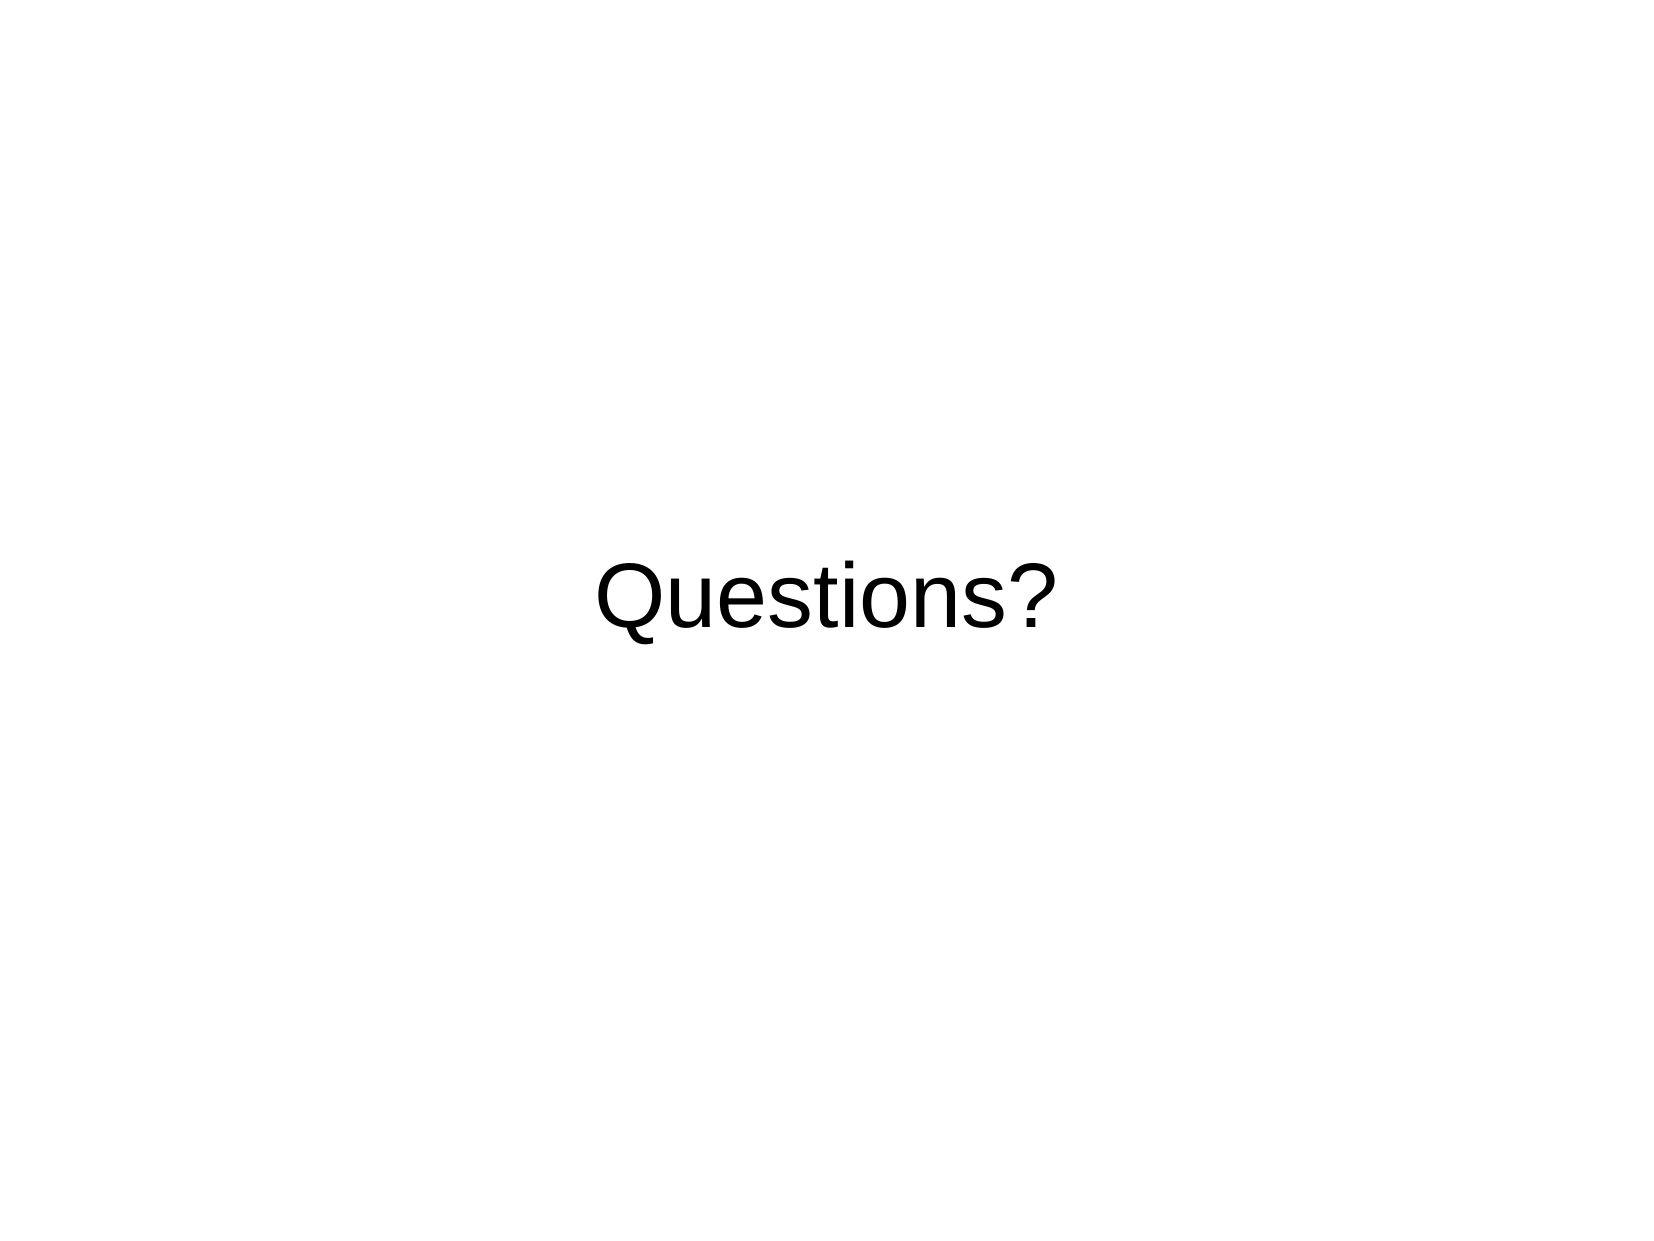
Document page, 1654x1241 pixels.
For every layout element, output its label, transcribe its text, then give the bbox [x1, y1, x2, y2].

title Questions? [82, 492, 1571, 700]
